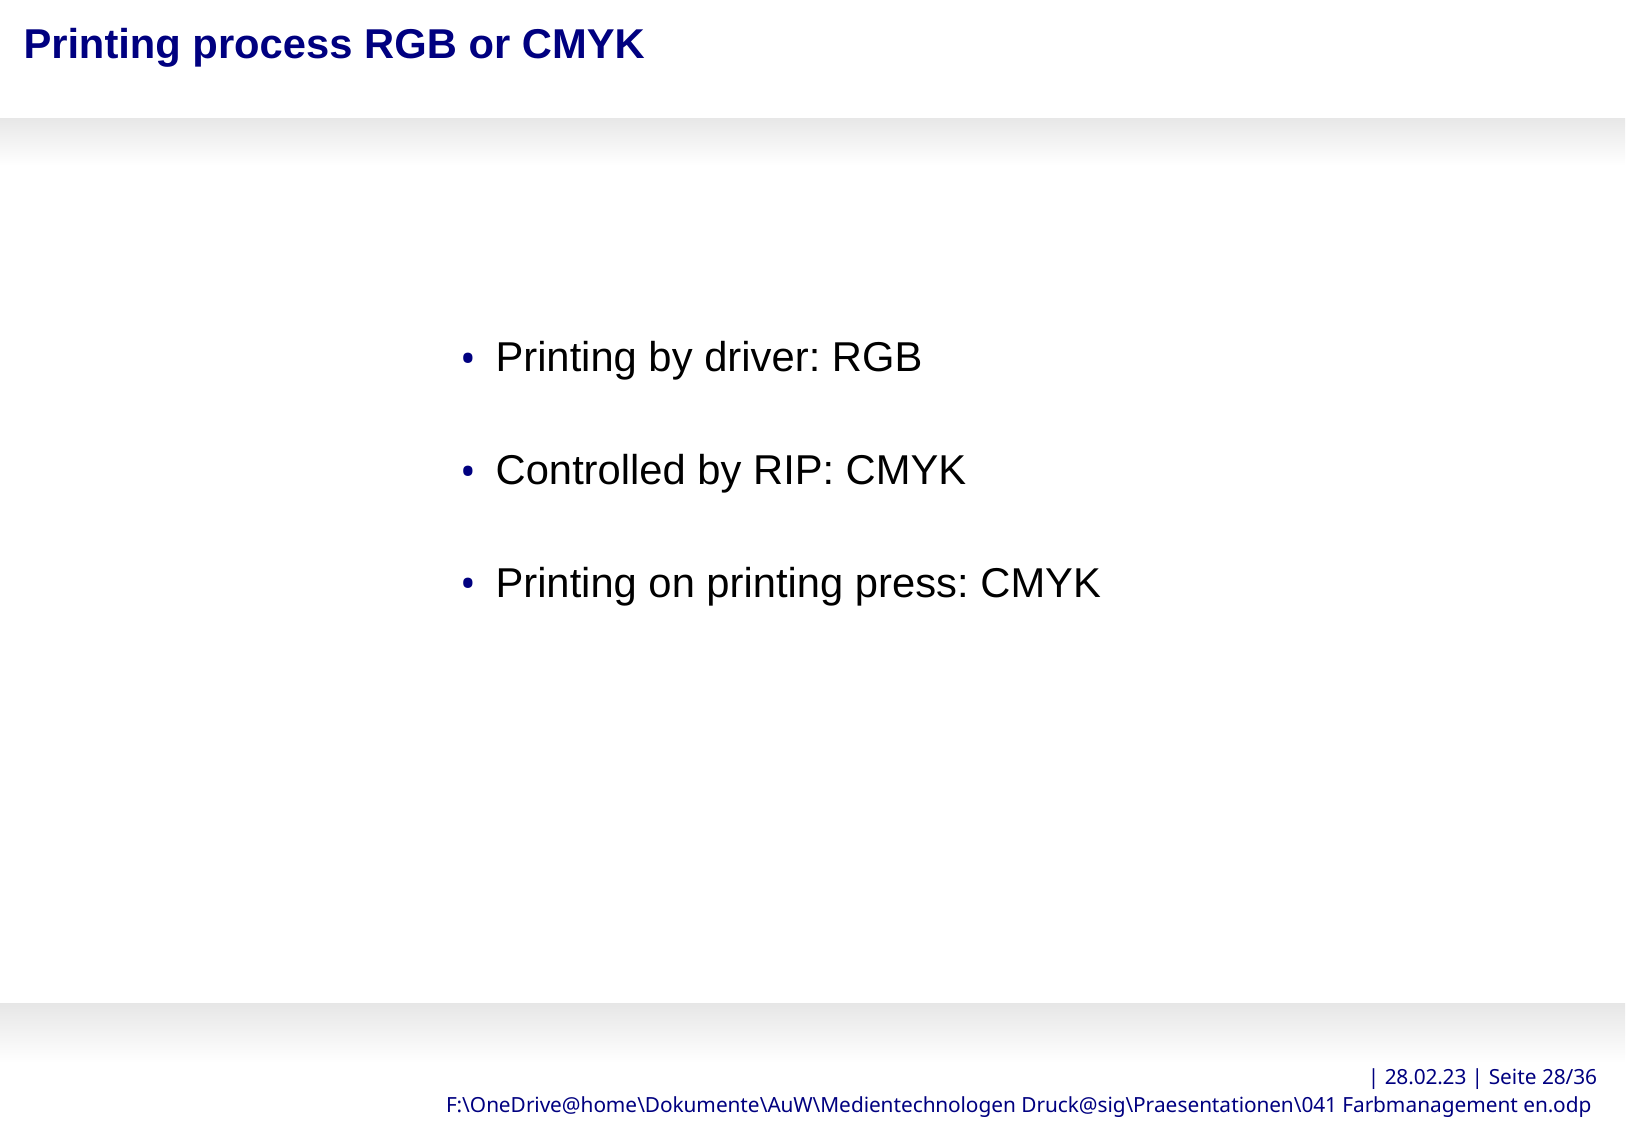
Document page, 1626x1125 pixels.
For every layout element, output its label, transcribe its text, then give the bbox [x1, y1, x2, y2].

list Printing by driver: RGB Controlled by RIP: CMYK Printing on printing press: CMYK [413, 324, 1588, 789]
title Printing process RGB or CMYK [23, 11, 1600, 130]
